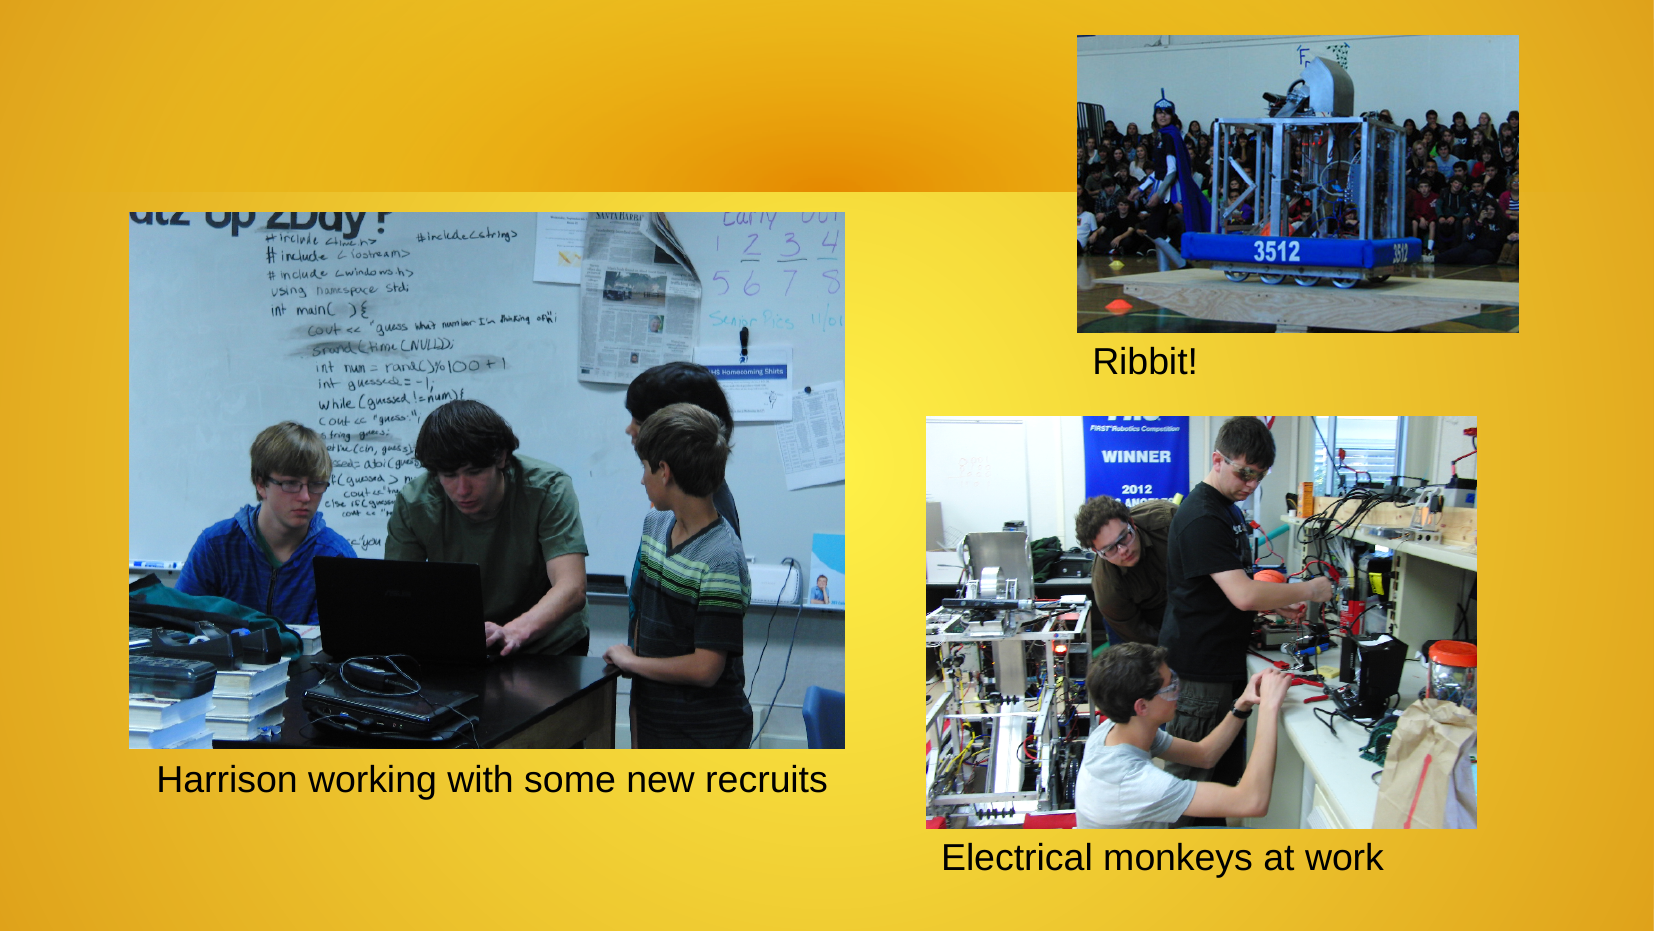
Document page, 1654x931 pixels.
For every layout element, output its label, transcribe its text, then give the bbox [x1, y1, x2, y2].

picture [129, 212, 845, 749]
picture [926, 416, 1477, 830]
text_box Ribbit! [1077, 332, 1453, 390]
text_box Harrison working with some new recruits [141, 751, 863, 851]
picture [1077, 35, 1519, 333]
text_box Electrical monkeys at work [926, 829, 1435, 886]
